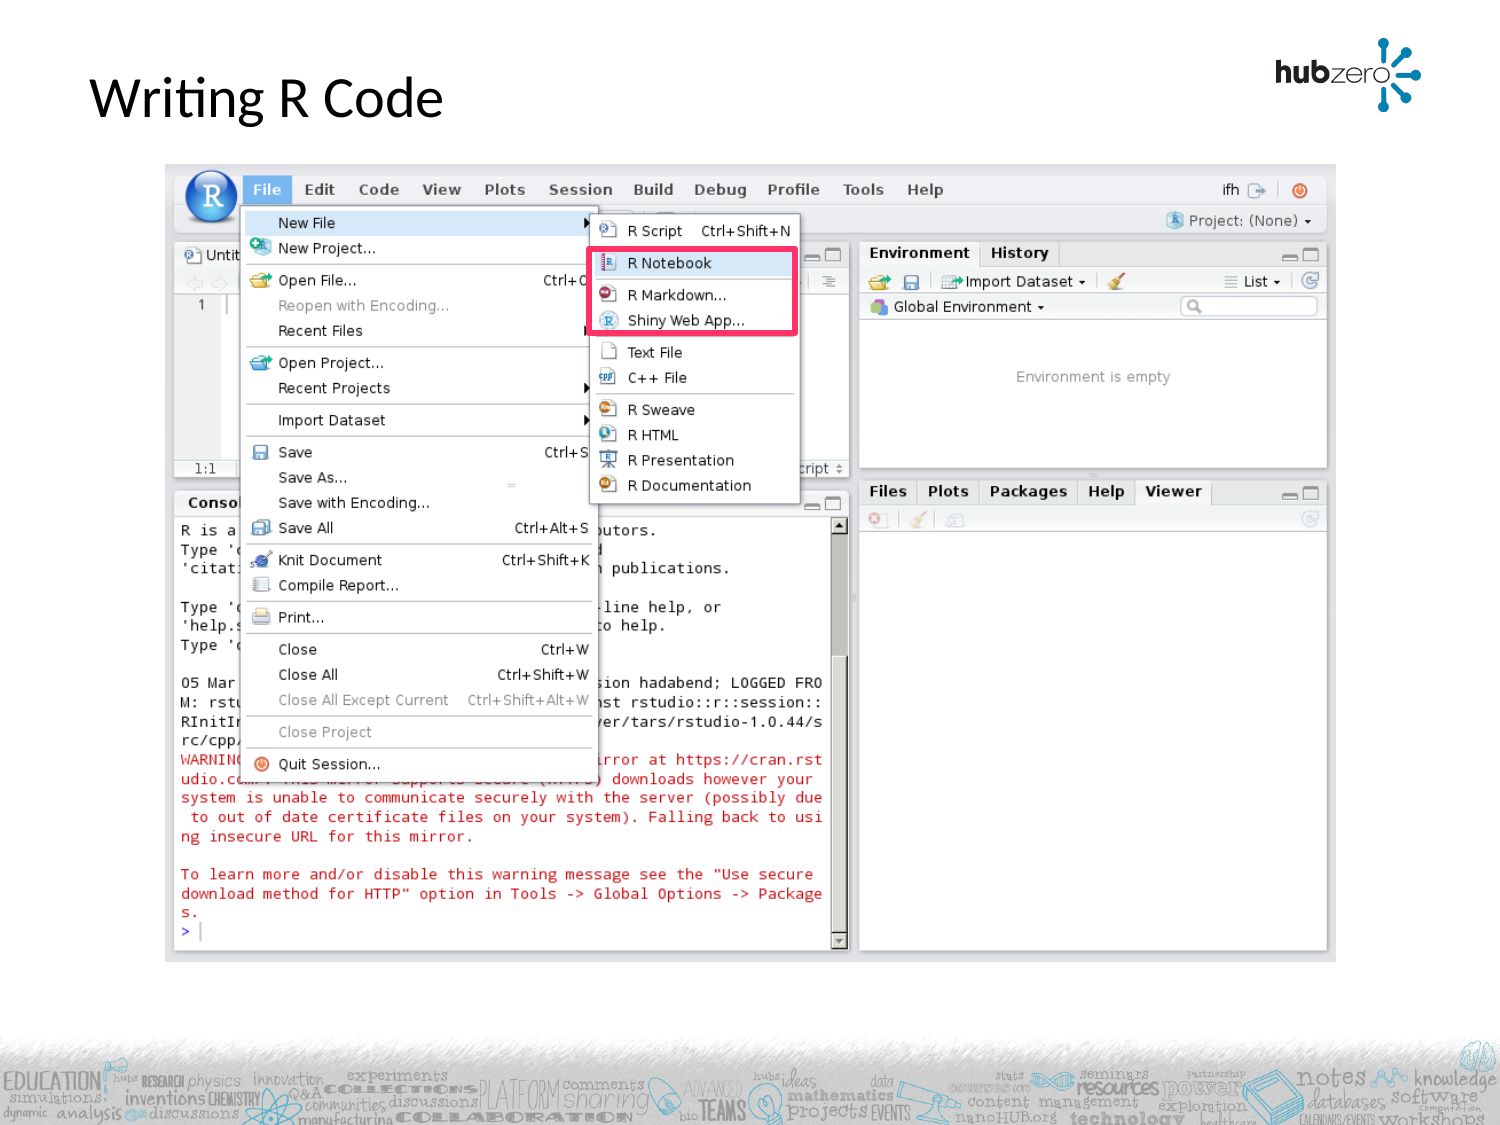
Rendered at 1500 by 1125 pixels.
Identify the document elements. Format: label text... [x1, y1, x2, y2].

picture [1272, 35, 1424, 44]
picture [0, 1034, 1500, 1125]
picture [165, 164, 1336, 962]
title Writing R Code [75, 44, 1426, 144]
